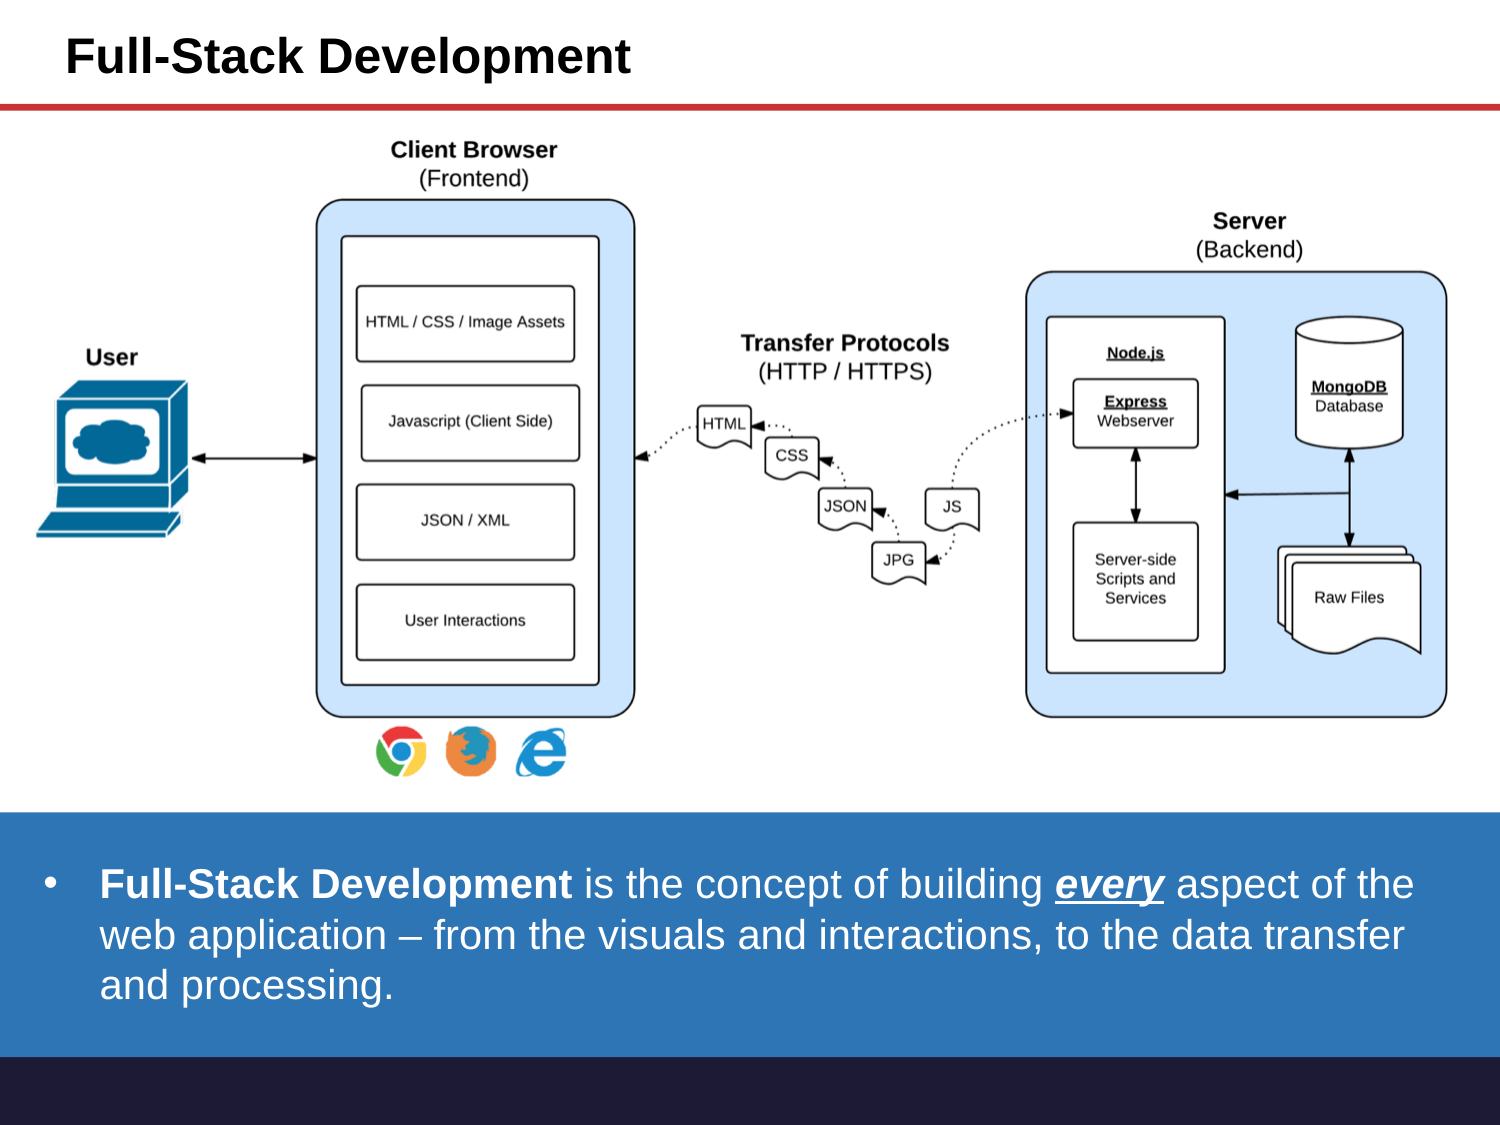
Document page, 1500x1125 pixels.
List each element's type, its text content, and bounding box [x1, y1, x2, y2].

title Full-Stack Development [50, 0, 948, 108]
text_box [0, 812, 1500, 1058]
text_box Full-Stack Development is the concept of building every aspect of the web application – from the visuals and interactions, to the data transfer and processing. [28, 849, 1472, 1015]
picture [16, 114, 1484, 806]
